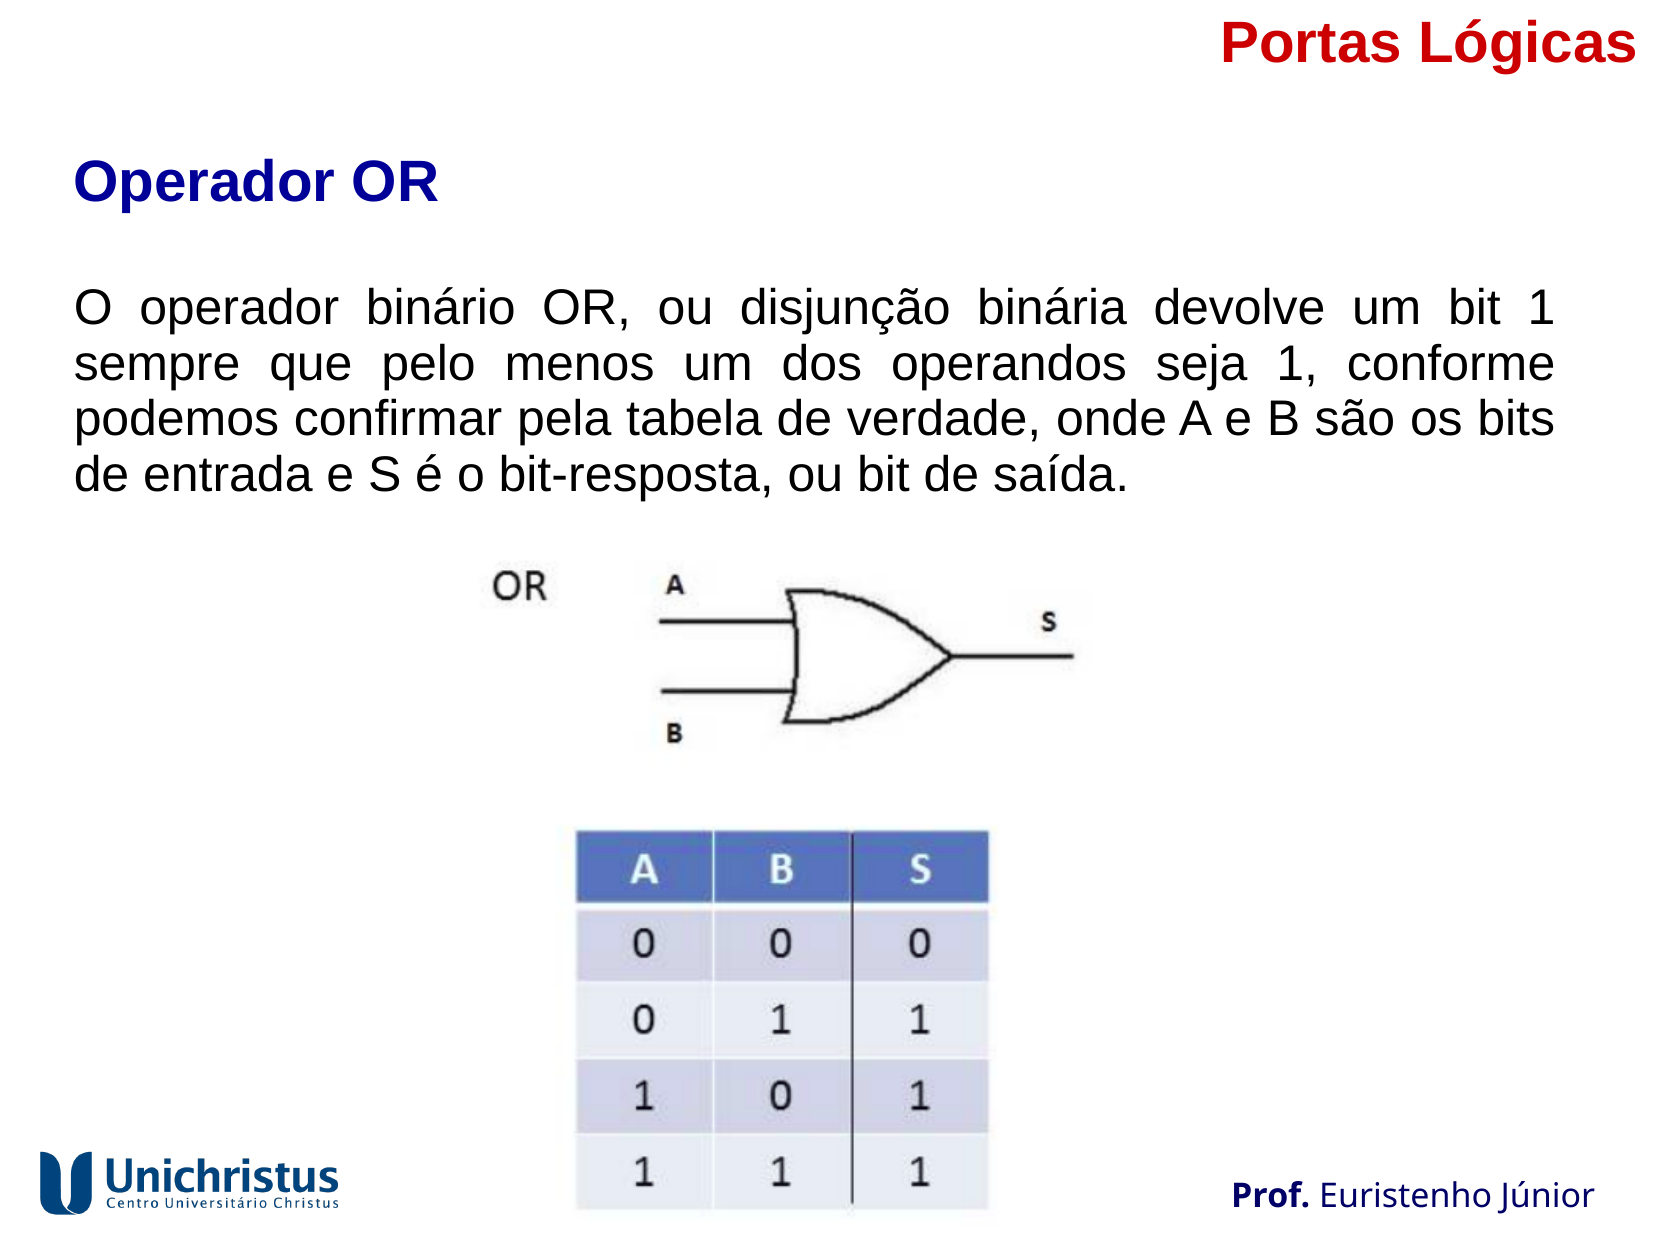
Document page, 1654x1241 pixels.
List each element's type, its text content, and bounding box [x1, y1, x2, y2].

picture [35, 1148, 343, 1217]
text_box O operador binário OR, ou disjunção binária devolve um bit 1 sempre que pelo menos um dos operandos seja 1, conforme podemos confirmar pela tabela de verdade, onde A e B são os bits de entrada e S é o bit-resposta, ou bit de saída. [59, 271, 1571, 510]
text_box Prof. Euristenho Júnior [1216, 1163, 1654, 1224]
text_box Portas Lógicas [1205, 2, 1654, 95]
text_box Operador OR [59, 141, 607, 234]
picture [472, 555, 1098, 1227]
